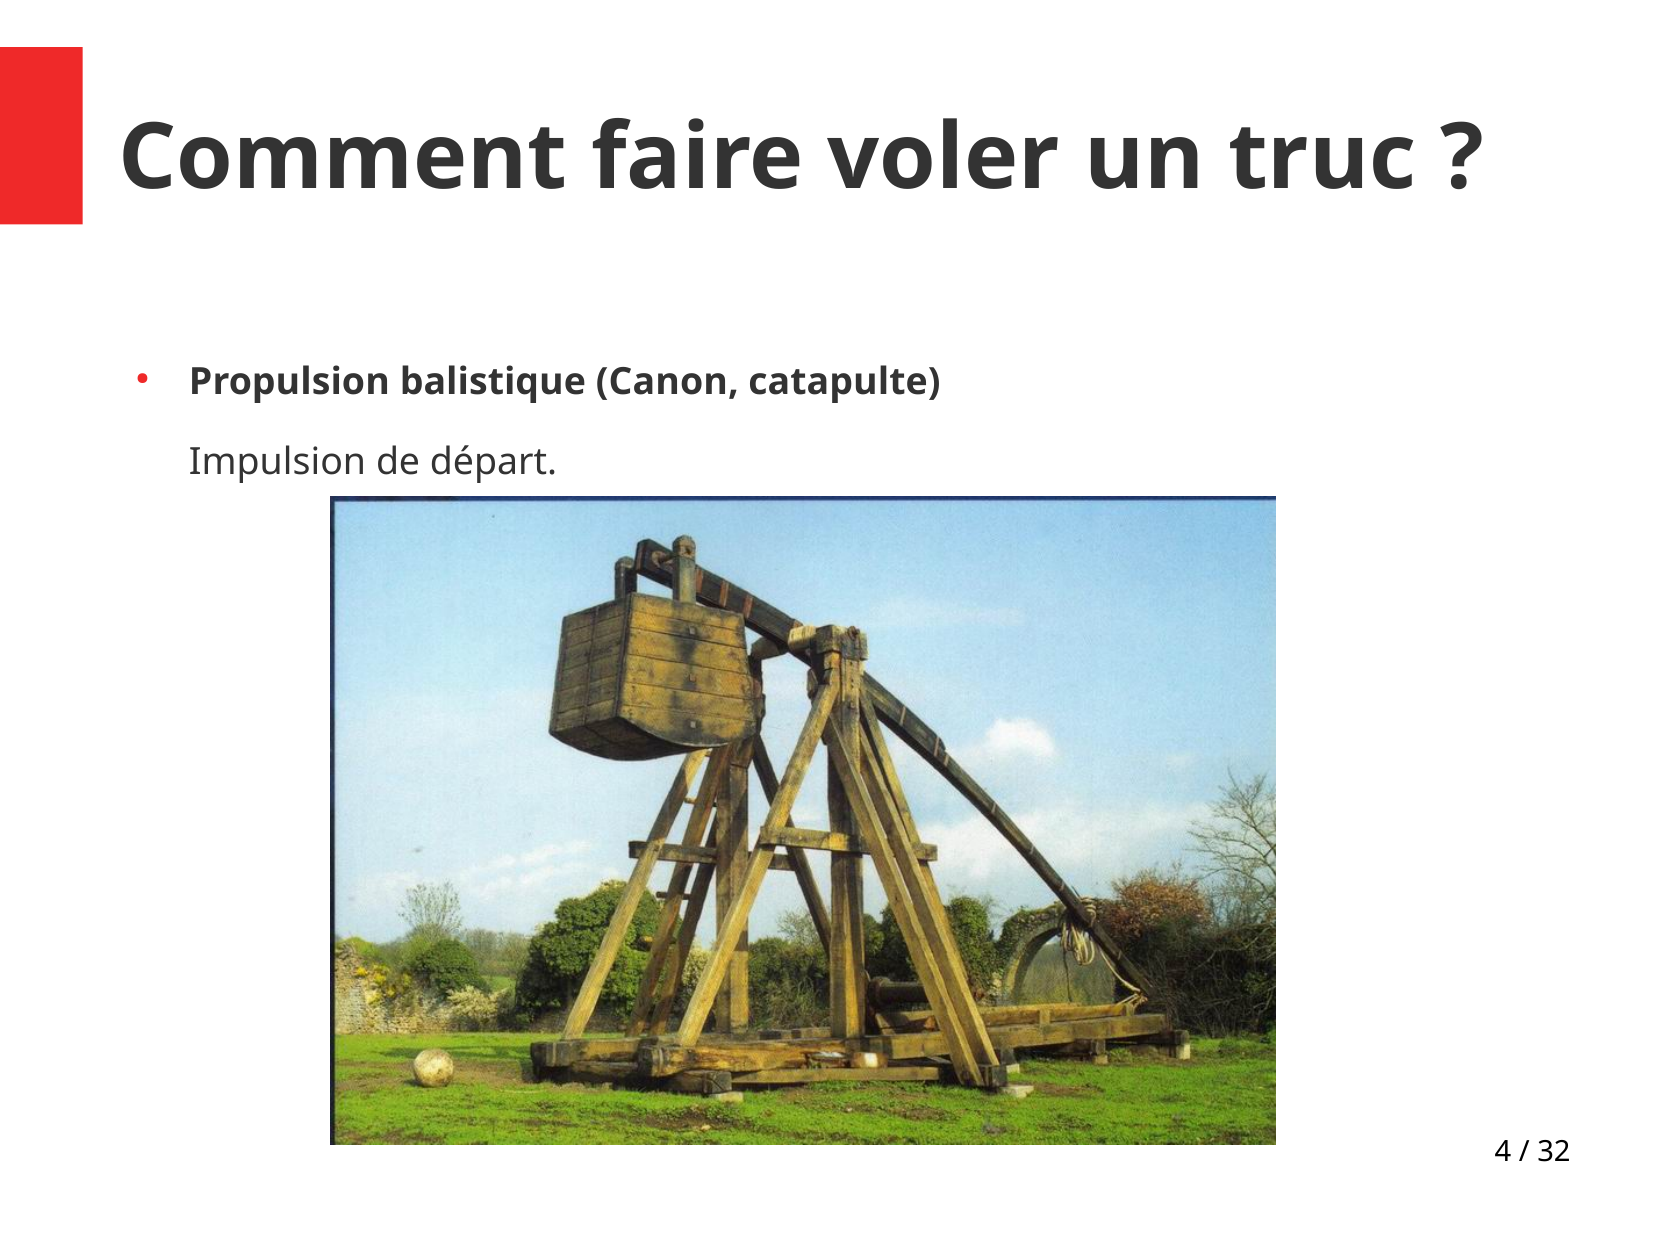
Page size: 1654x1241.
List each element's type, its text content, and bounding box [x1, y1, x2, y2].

list Propulsion balistique (Canon, catapulte) Impulsion de départ. [118, 354, 1536, 1074]
title Comment faire voler un truc ? [118, 49, 1571, 257]
picture [330, 496, 1276, 1145]
